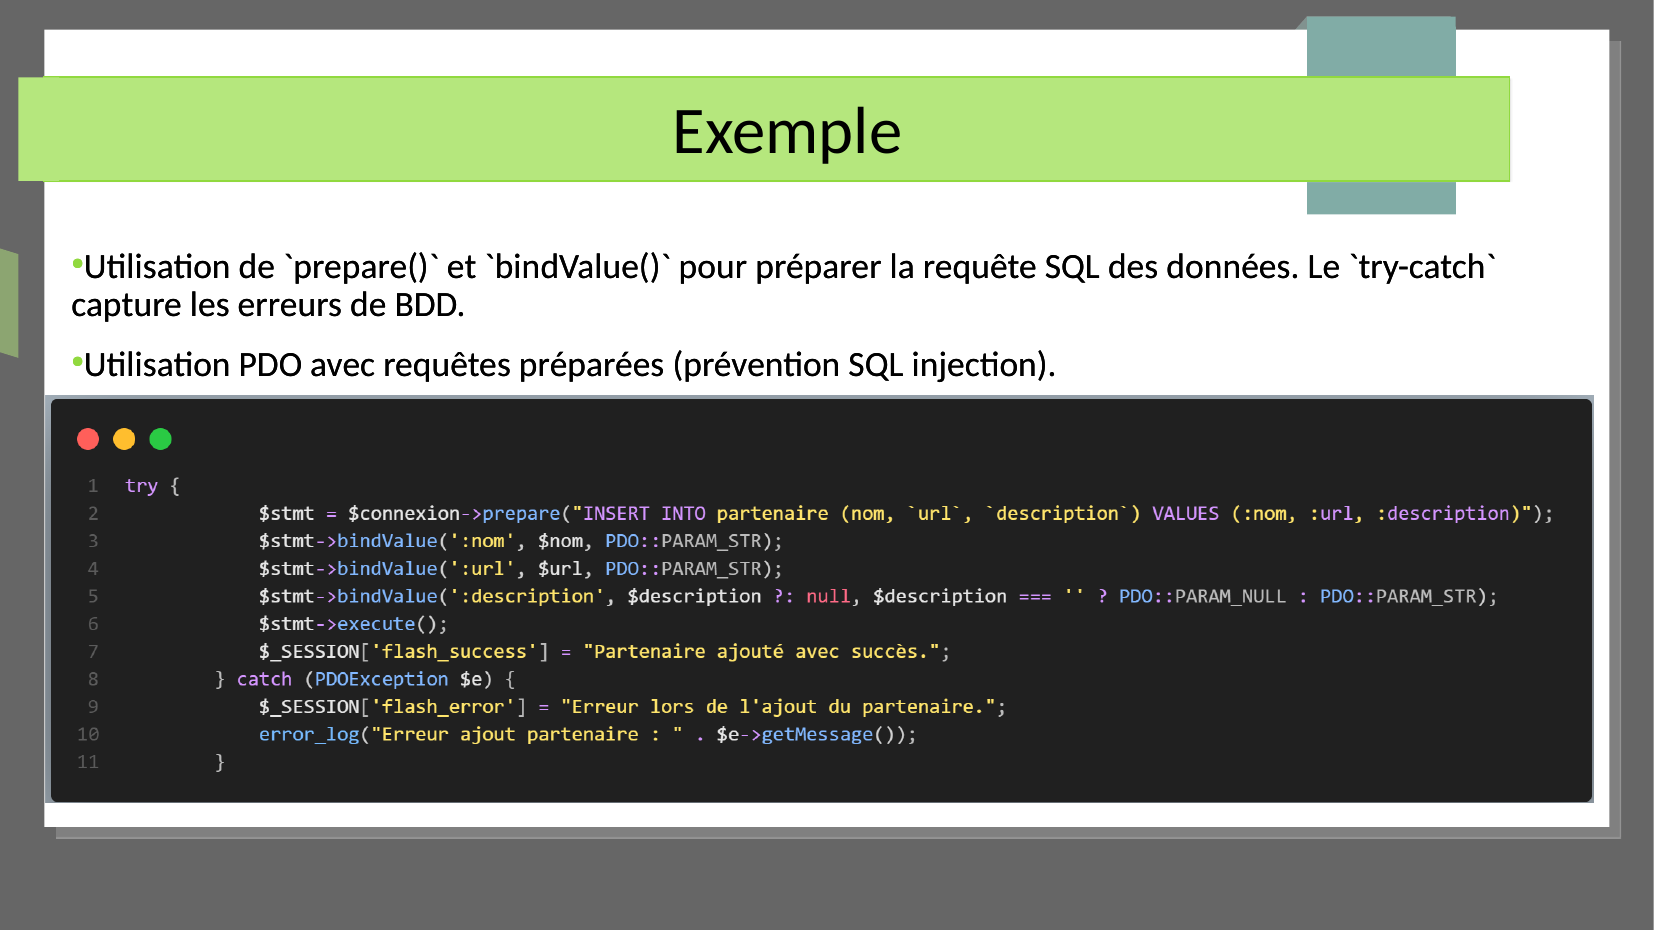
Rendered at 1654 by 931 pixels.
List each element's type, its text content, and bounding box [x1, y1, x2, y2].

list Utilisation de `prepare()` et `bindValue()` pour préparer la requête SQL des données. Le `try-catch` capture les erreurs de BDD. Utilisation PDO avec requêtes préparées (prévention SQL injection). [71, 178, 1541, 385]
title Exemple [78, 74, 1497, 178]
picture [45, 395, 1594, 803]
